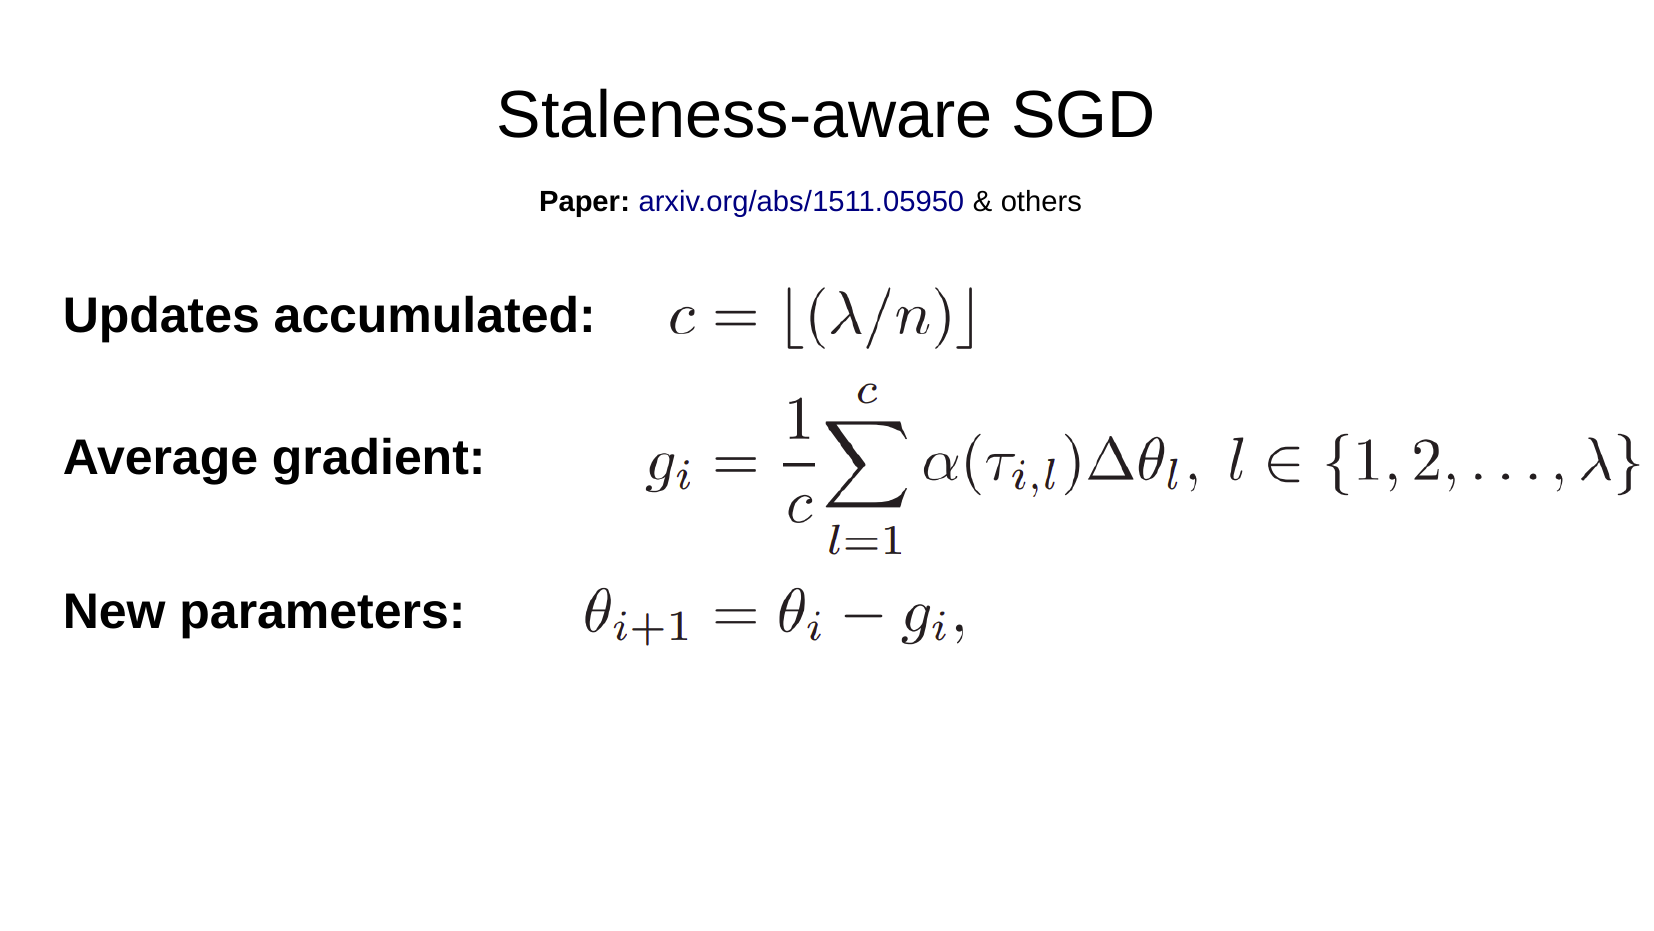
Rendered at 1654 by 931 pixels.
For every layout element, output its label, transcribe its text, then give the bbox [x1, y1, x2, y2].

text_box New parameters: [48, 575, 766, 702]
text_box Updates accumulated: [48, 280, 766, 407]
picture [560, 261, 1646, 661]
text_box Average gradient: [48, 421, 766, 549]
subtitle Paper: arxiv.org/abs/1511.05950 & others [469, 151, 1152, 251]
title Staleness-aware SGD [82, 37, 1571, 193]
